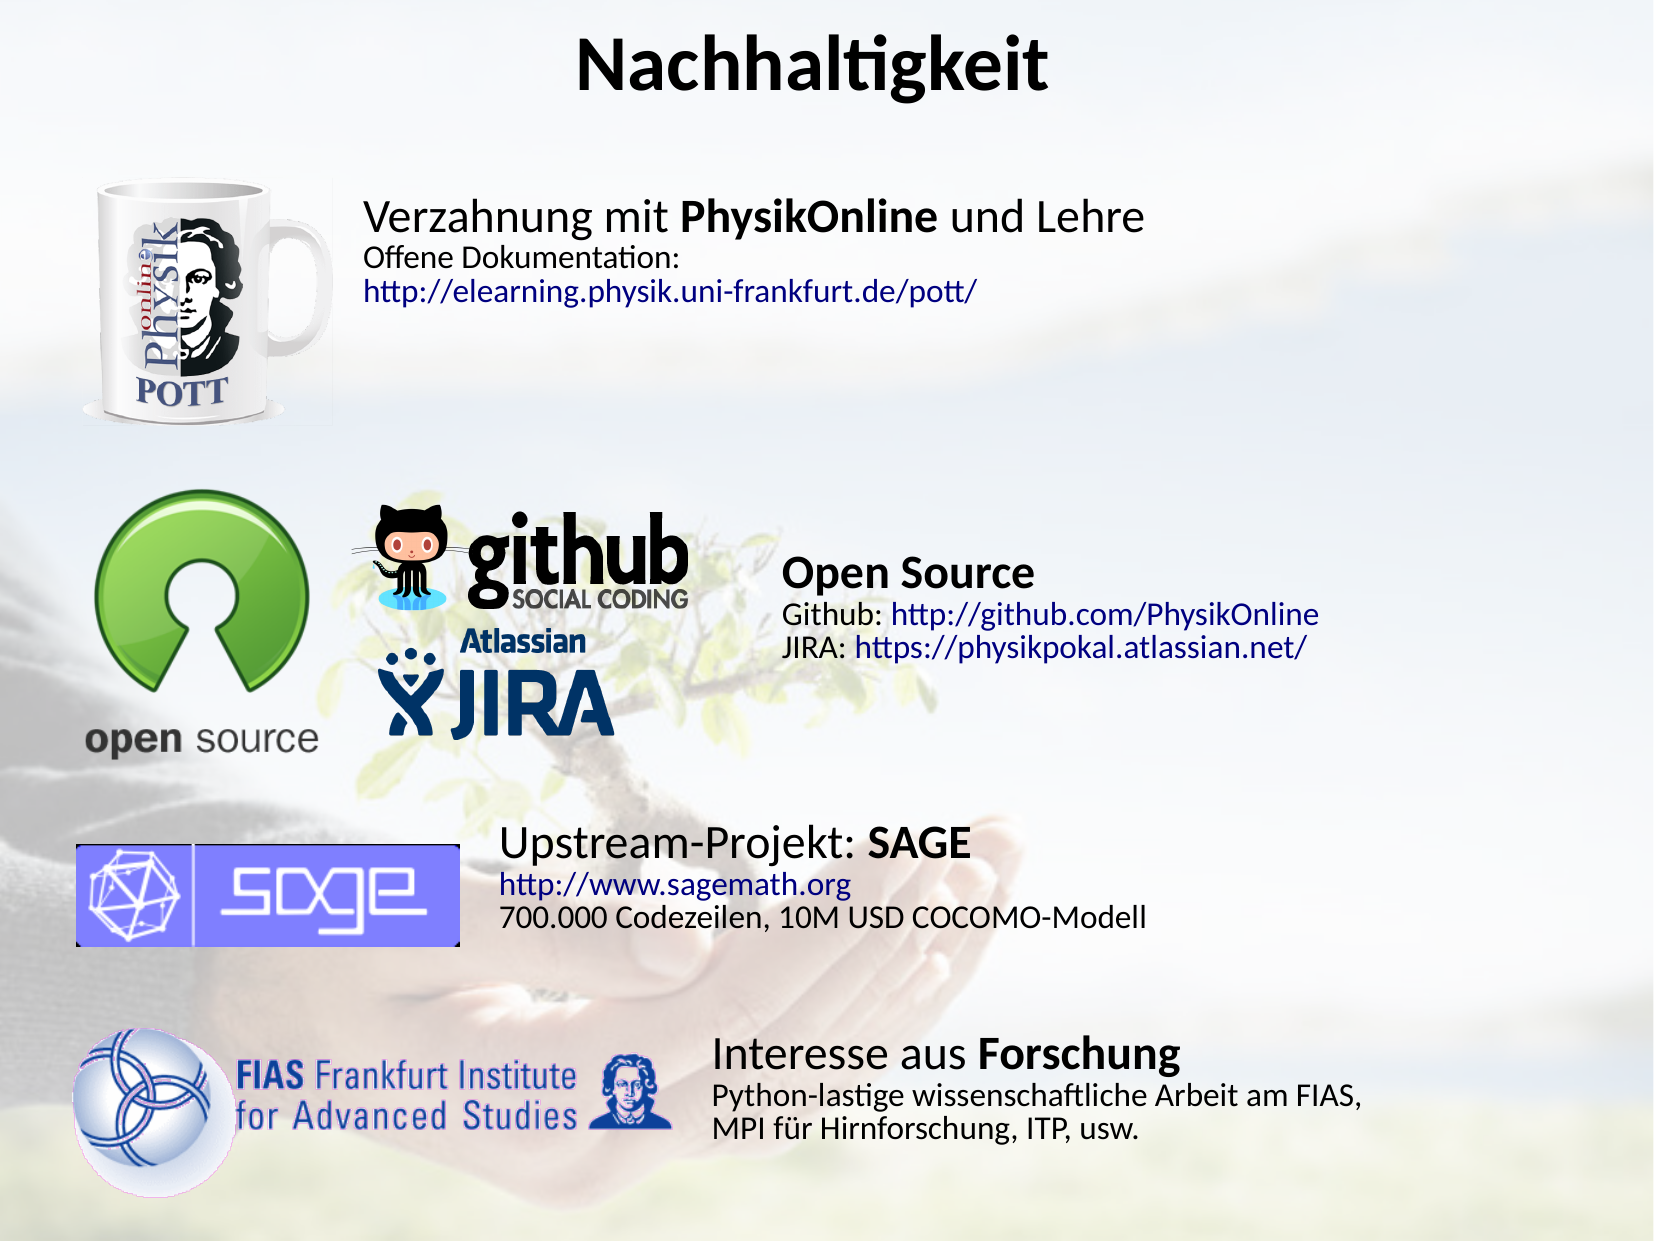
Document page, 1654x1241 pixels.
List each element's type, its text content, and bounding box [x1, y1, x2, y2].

picture [0, 0, 1654, 1241]
text_box Verzahnung mit PhysikOnline und Lehre Offene Dokumentation: http://elearning.physik.uni-frankfurt.de/pott/ [348, 188, 1359, 385]
text_box Open Source Github: http://github.com/PhysikOnline JIRA: https://physikpokal.atlassian.net/ [767, 545, 1441, 701]
text_box Nachhaltigkeit [561, 23, 1093, 136]
text_box Upstream-Projekt: SAGE http://www.sagemath.org 700.000 Codezeilen, 10M USD COCOMO-Modell [484, 814, 1182, 971]
text_box Interesse aus Forschung Python-lastige wissenschaftliche Arbeit am FIAS, MPI für Hirnforschung, ITP, usw. [696, 1026, 1394, 1182]
